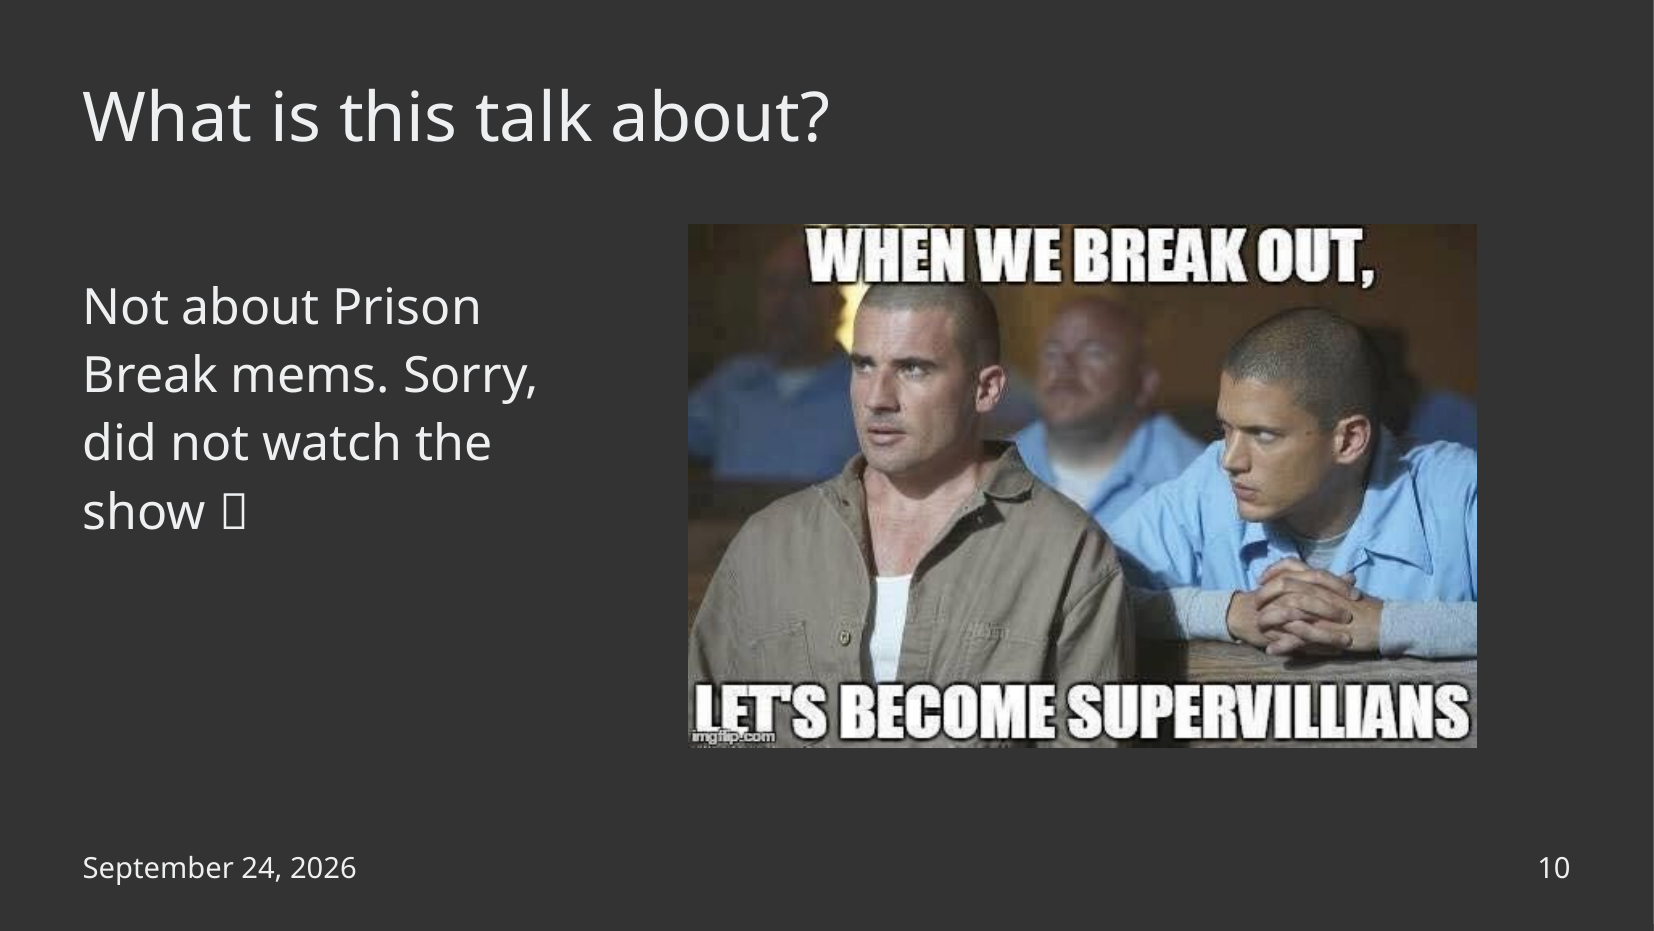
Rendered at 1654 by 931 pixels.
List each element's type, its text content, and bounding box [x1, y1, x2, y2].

title What is this talk about? [82, 36, 1571, 193]
picture [688, 224, 1477, 748]
list Not about Prison Break mems. Sorry, did not watch the show 😬 [82, 270, 564, 754]
